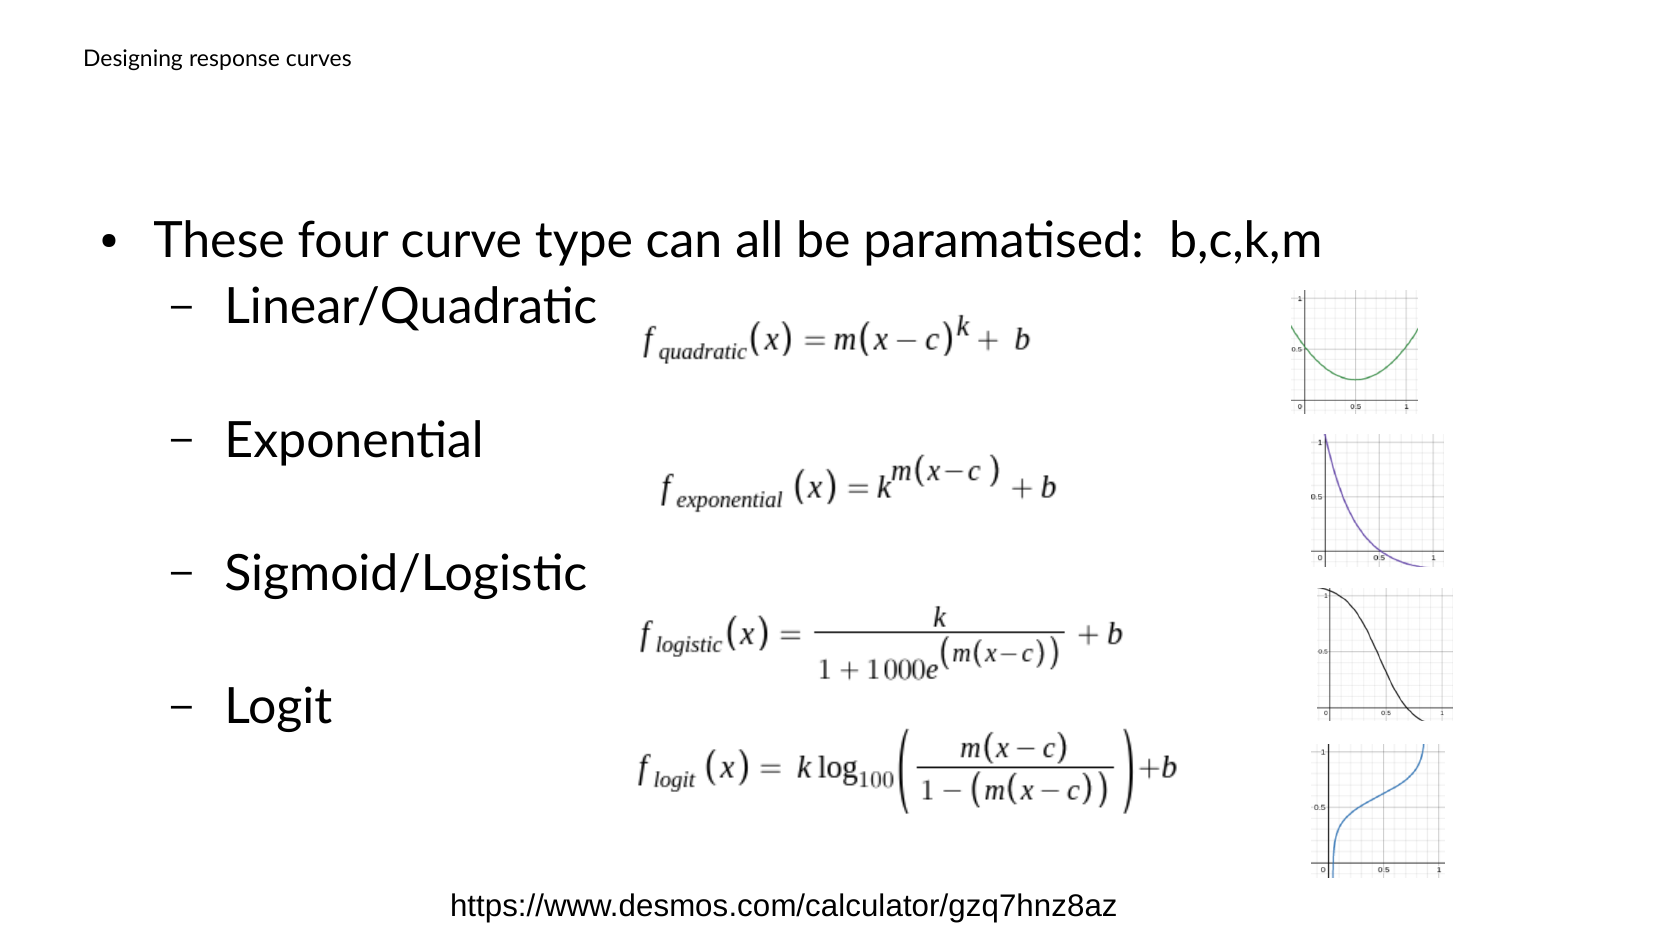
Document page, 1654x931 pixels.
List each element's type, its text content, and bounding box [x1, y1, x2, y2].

picture [638, 436, 1158, 536]
picture [625, 295, 1240, 389]
picture [1291, 290, 1418, 414]
picture [1311, 434, 1444, 567]
picture [625, 586, 1231, 709]
picture [1317, 588, 1453, 721]
picture [1311, 744, 1445, 878]
title Designing response curves [83, 0, 1571, 119]
list These four curve type can all be paramatised: b,c,k,m Linear/Quadratic Exponential Sigmoid/Logistic Logit [82, 217, 1571, 839]
picture [626, 712, 1241, 839]
text_box https://www.desmos.com/calculator/gzq7hnz8az [435, 880, 1134, 931]
